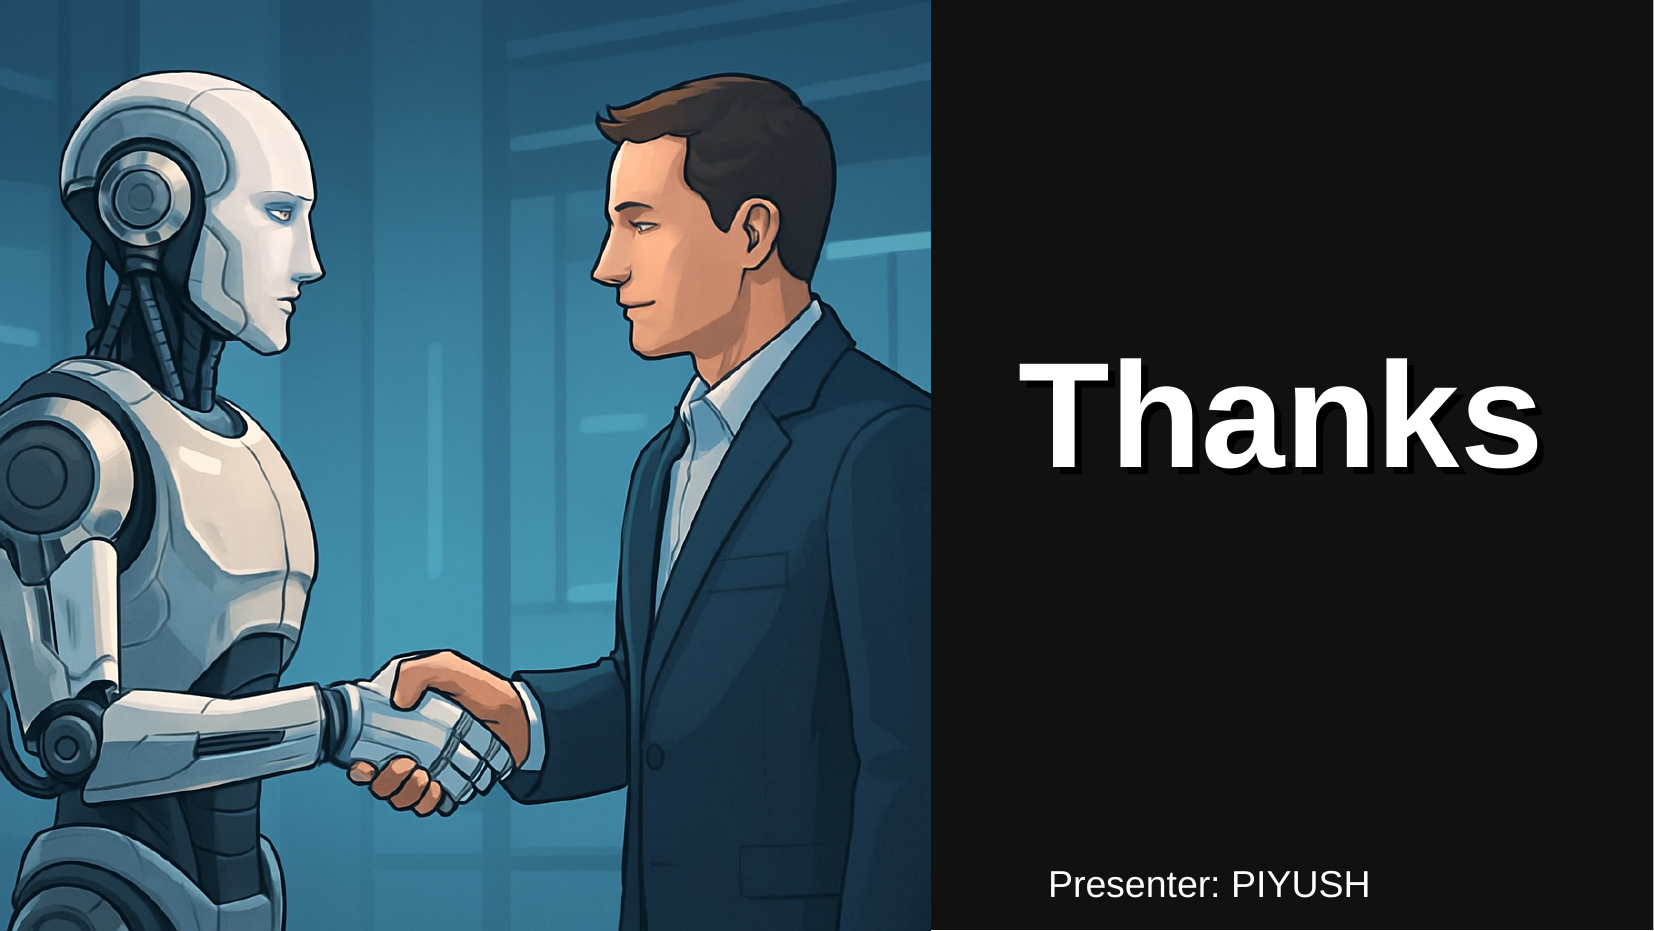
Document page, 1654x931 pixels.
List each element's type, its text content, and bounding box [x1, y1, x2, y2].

text_box Thanks [1003, 324, 1559, 593]
text_box Presenter: PIYUSH [1033, 856, 1387, 914]
picture [0, 0, 931, 931]
